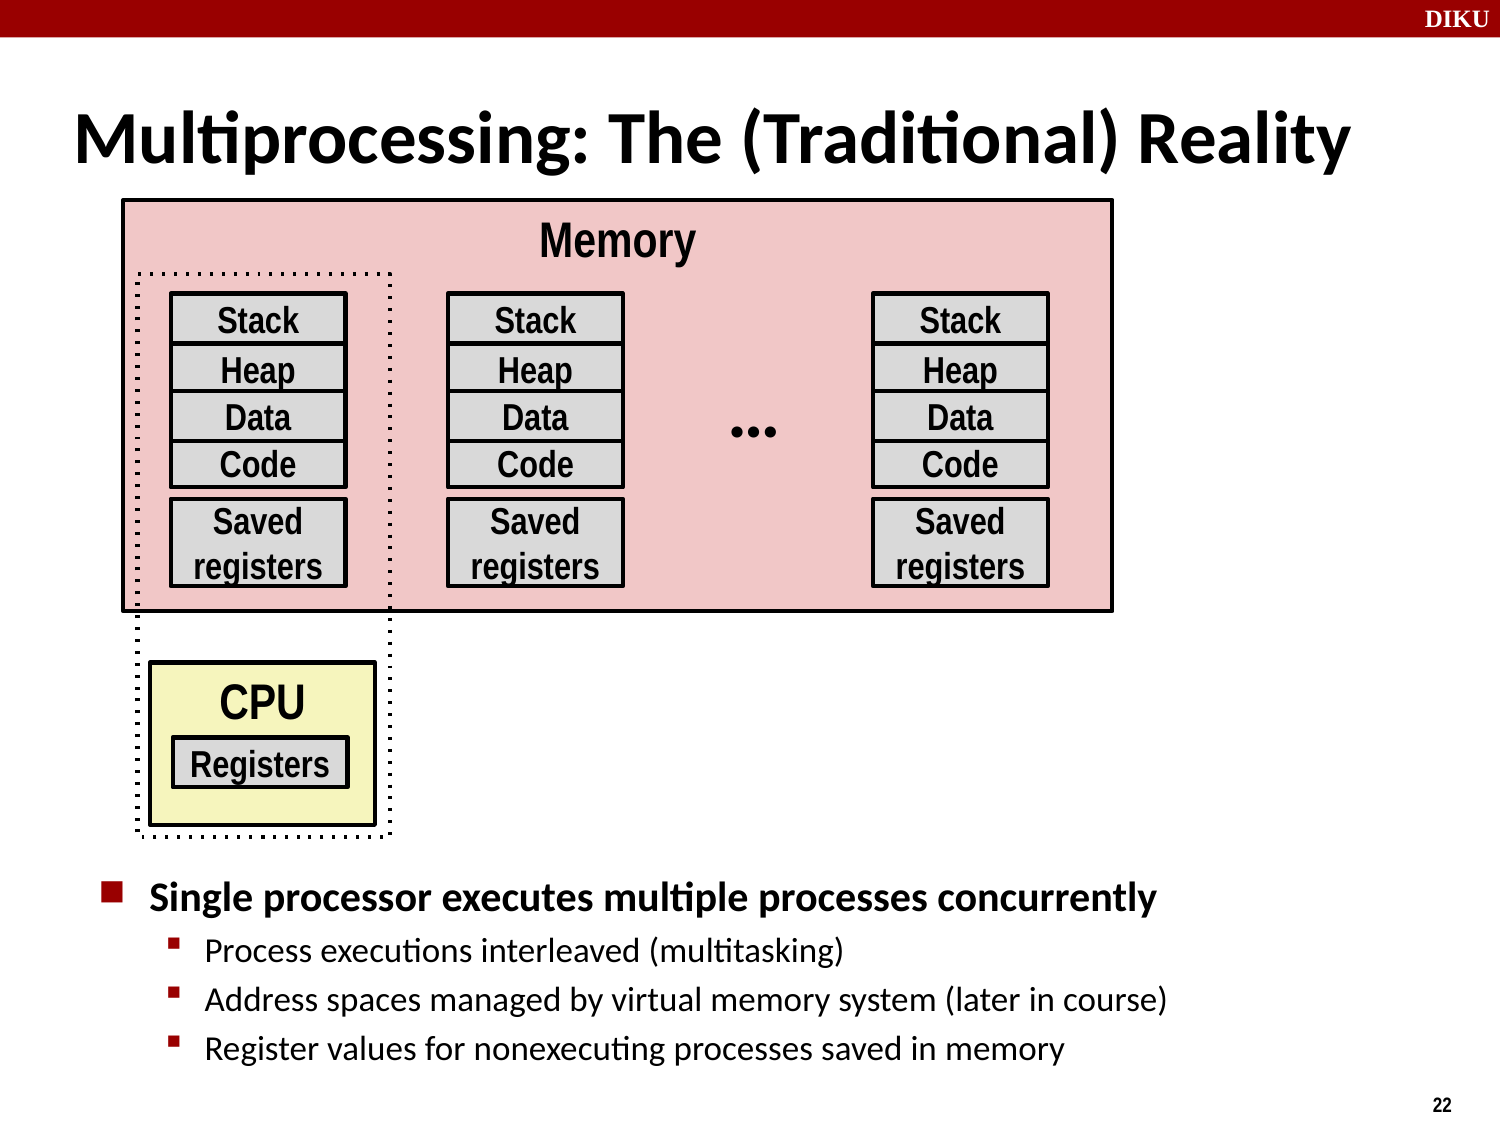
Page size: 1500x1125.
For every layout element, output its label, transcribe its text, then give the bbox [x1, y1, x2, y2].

text_box Heap [170, 343, 346, 390]
text_box Multiprocessing: The (Traditional) Reality [58, 71, 1450, 197]
text_box Code [170, 441, 346, 488]
text_box Stack [170, 293, 346, 343]
text_box Code [872, 441, 1048, 488]
text_box Heap [282, 366, 289, 380]
text_box Stack [447, 293, 623, 343]
text_box Data [872, 390, 1048, 441]
text_box Data [170, 390, 346, 441]
text_box Data [447, 390, 623, 441]
text_box Saved registers [872, 498, 1048, 587]
text_box Stack [872, 293, 1048, 343]
text_box Code [447, 441, 623, 488]
text_box Heap [447, 343, 623, 390]
text_box Heap [560, 366, 567, 380]
text_box Heap [872, 343, 1048, 390]
text_box Memory [123, 200, 1113, 612]
text_box CPU [150, 662, 375, 825]
text_box Heap [985, 366, 992, 380]
text_box Single processor executes multiple processes concurrently Process executions interleaved (multitasking) Address spaces managed by virtual memory system (later in course) Register values for nonexecuting processes saved in memory [87, 862, 1488, 1075]
text_box Saved registers [170, 498, 346, 587]
text_box Saved registers [447, 498, 623, 587]
text_box … [713, 355, 796, 460]
text_box Registers [172, 737, 348, 788]
